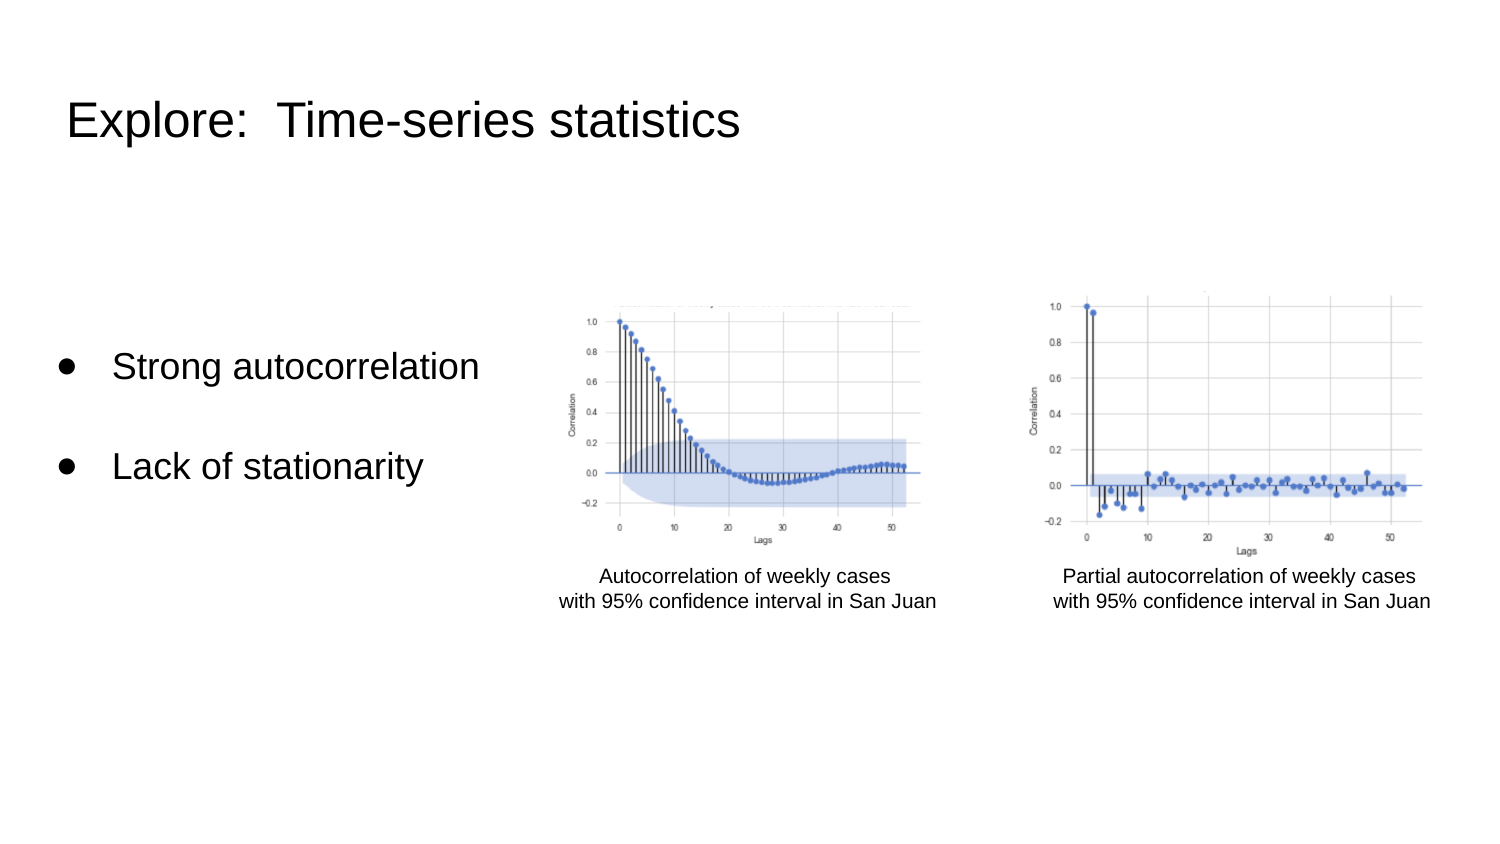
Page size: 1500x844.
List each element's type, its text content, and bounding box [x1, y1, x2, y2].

text_box Lack of stationarity [21, 426, 487, 497]
text_box Autocorrelation of weekly cases with 95% confidence interval in San Juan [528, 552, 967, 623]
text_box Strong autocorrelation [21, 326, 527, 397]
title Explore: Time-series statistics [51, 72, 1449, 167]
picture [558, 306, 938, 552]
text_box Partial autocorrelation of weekly cases with 95% confidence interval in San Juan [1017, 552, 1467, 623]
picture [1020, 291, 1444, 552]
